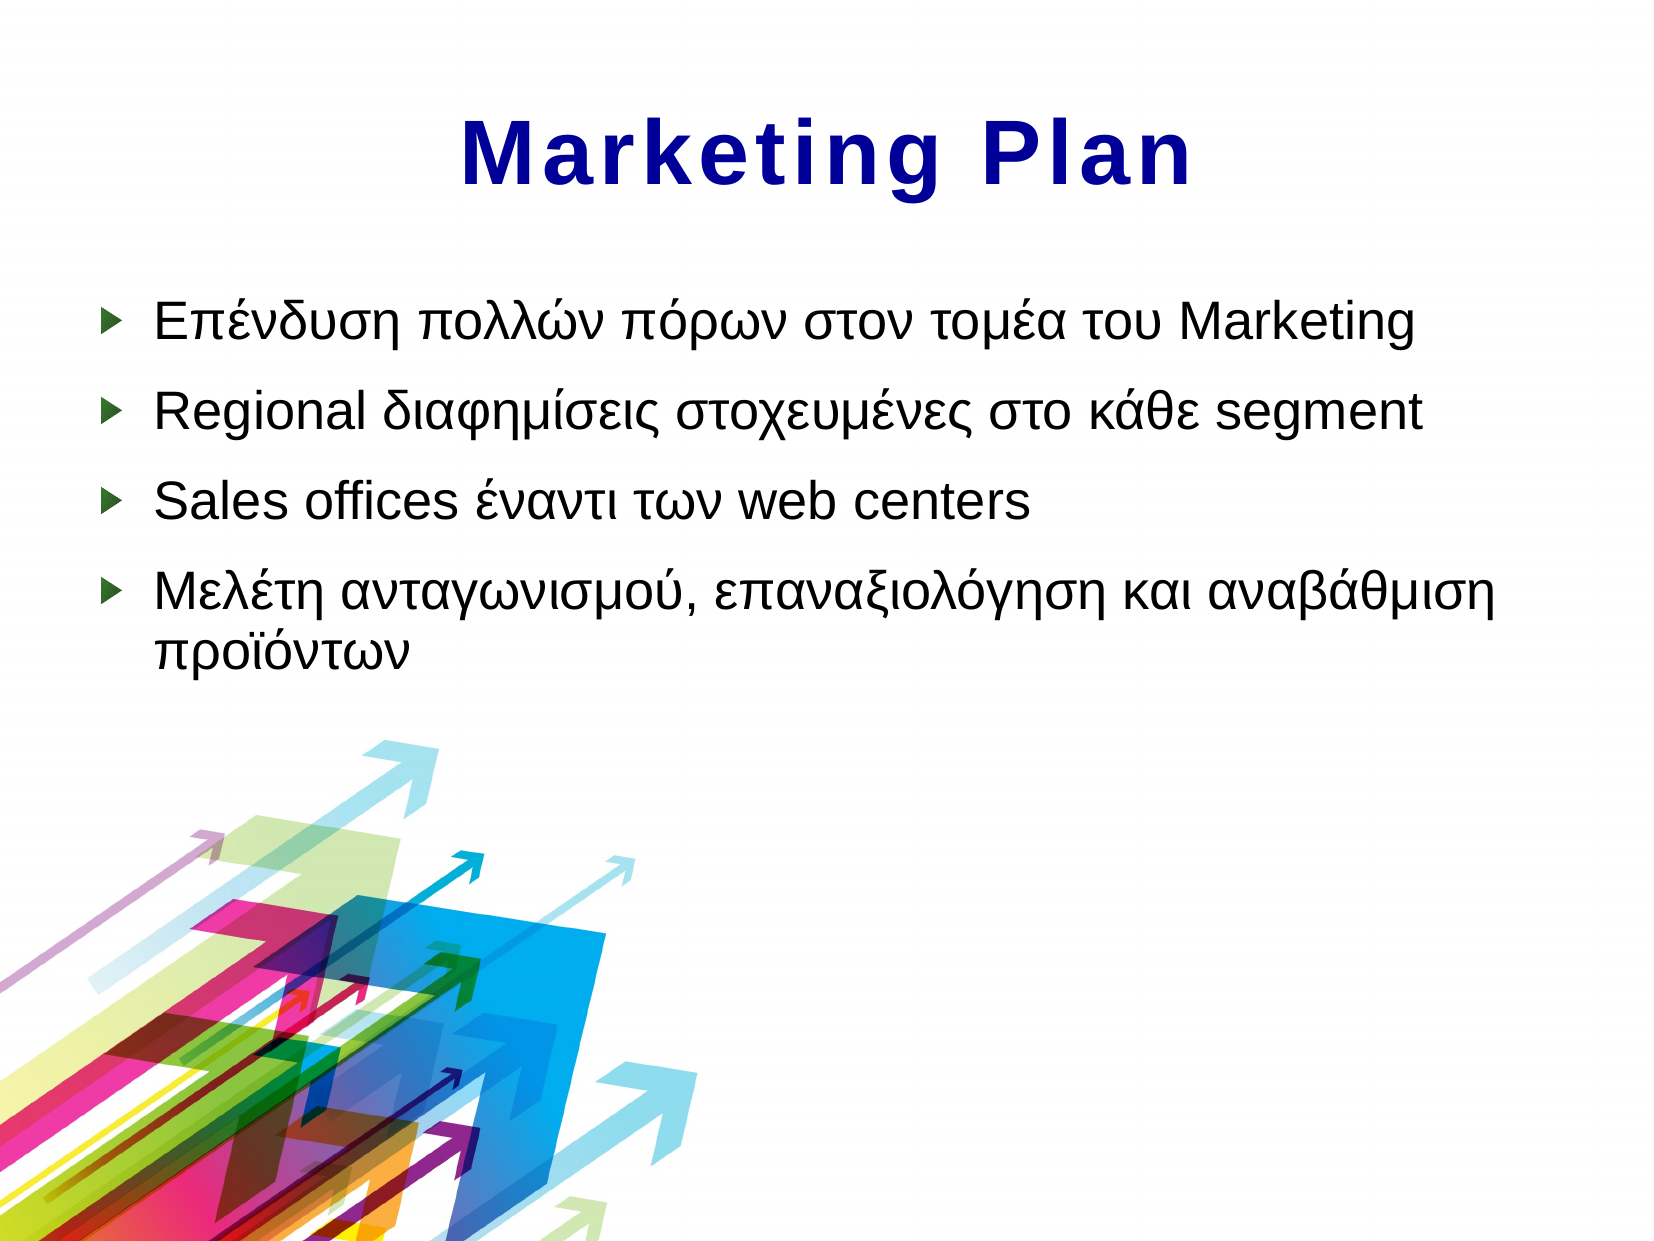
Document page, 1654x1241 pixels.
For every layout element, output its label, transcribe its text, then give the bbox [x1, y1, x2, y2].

picture [0, 0, 1654, 1241]
list Επένδυση πολλών πόρων στον τομέα του Marketing Regional διαφημίσεις στοχευμένες στο κάθε segment Sales offices έναντι των web centers Μελέτη ανταγωνισμού, επαναξιολόγηση και αναβάθμιση προϊόντων [82, 290, 1571, 1109]
title Marketing Plan [82, 49, 1571, 257]
